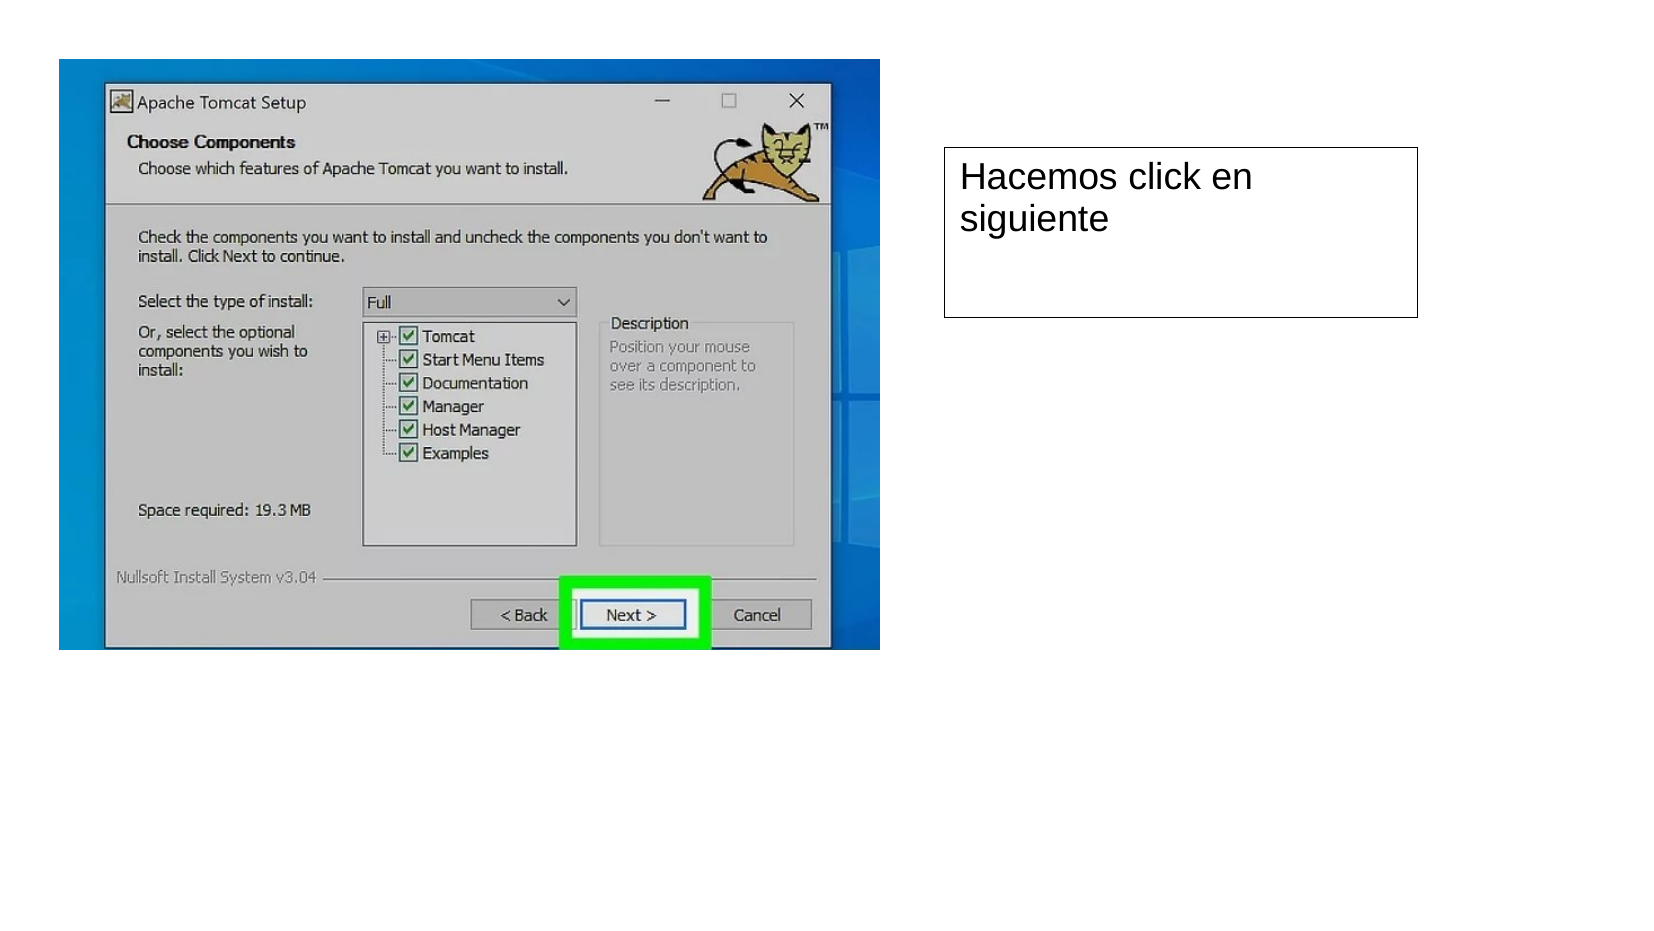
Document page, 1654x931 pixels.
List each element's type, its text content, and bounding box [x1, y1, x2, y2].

picture [101, 59, 880, 650]
text_box Hacemos click en siguiente [944, 147, 1418, 318]
